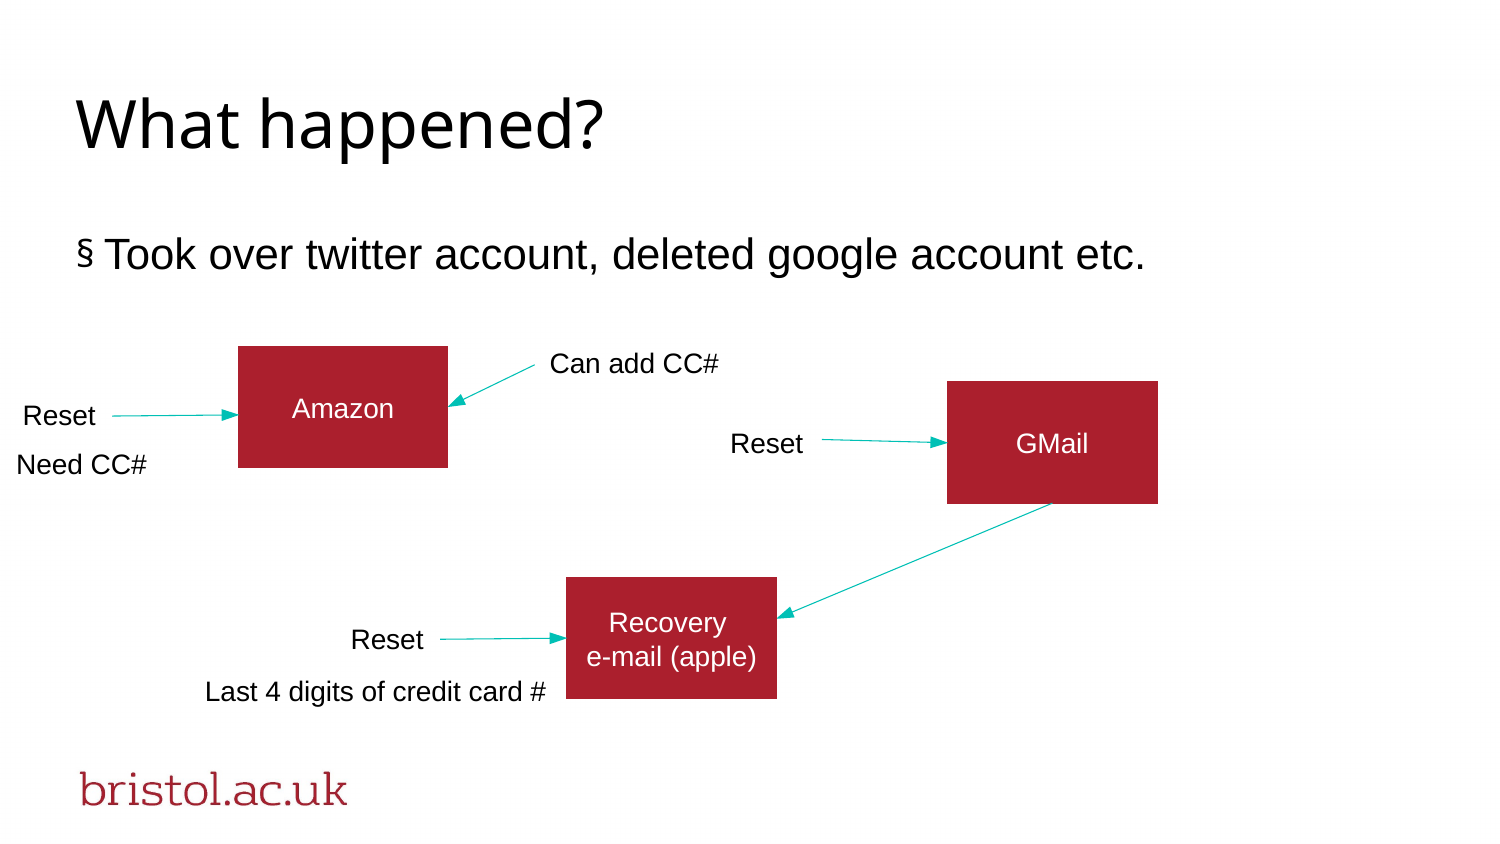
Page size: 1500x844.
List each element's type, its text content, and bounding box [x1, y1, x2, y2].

text_box Reset [715, 418, 820, 468]
text_box Last 4 digits of credit card # [189, 665, 568, 715]
text_box GMail [948, 382, 1157, 503]
list Took over twitter account, deleted google account etc. [60, 224, 1440, 699]
text_box Amazon [239, 347, 447, 467]
text_box Recovery e-mail (apple) [567, 578, 776, 698]
text_box Can add CC# [534, 337, 737, 387]
text_box Need CC# [1, 439, 165, 489]
text_box Reset [335, 613, 441, 663]
text_box Reset [7, 390, 113, 439]
title What happened? [60, 44, 1440, 209]
